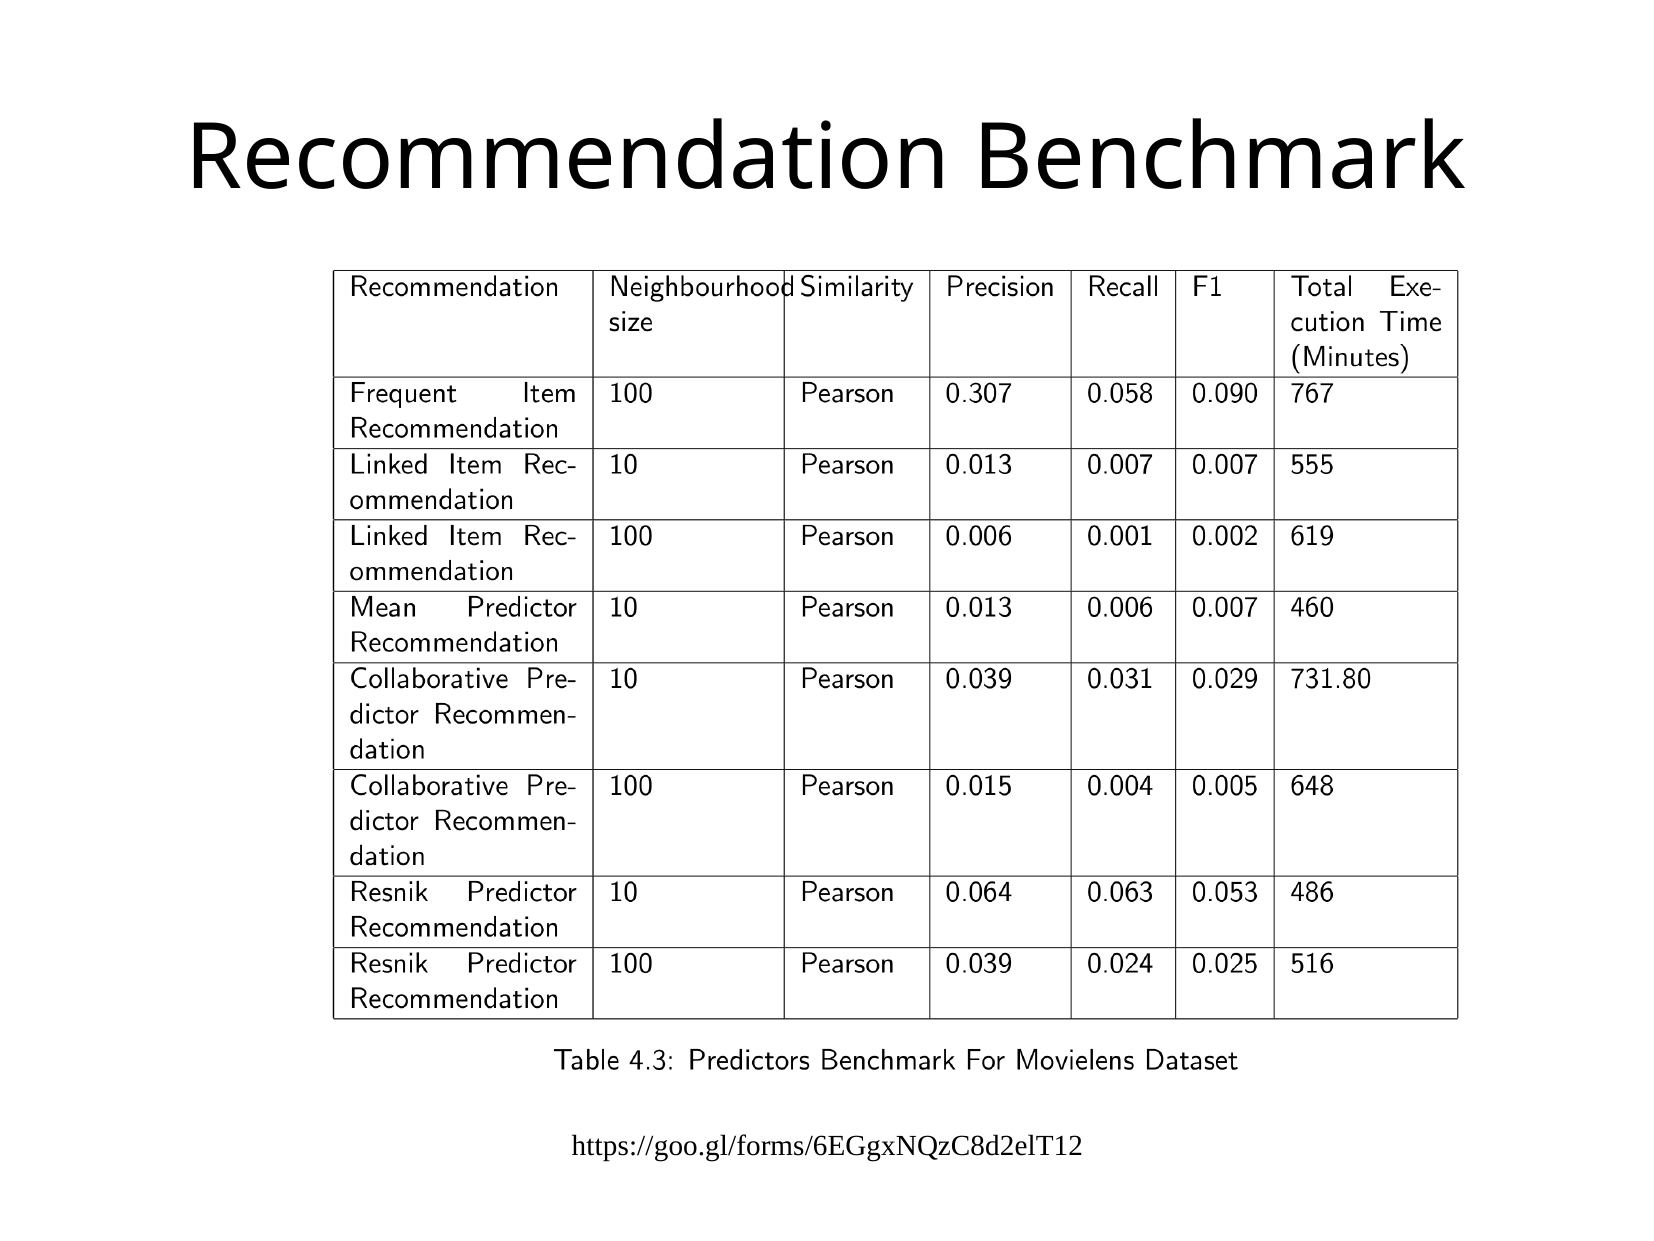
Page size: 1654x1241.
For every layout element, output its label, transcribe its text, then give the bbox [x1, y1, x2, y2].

picture [318, 261, 1485, 1088]
title Recommendation Benchmark [82, 49, 1571, 257]
